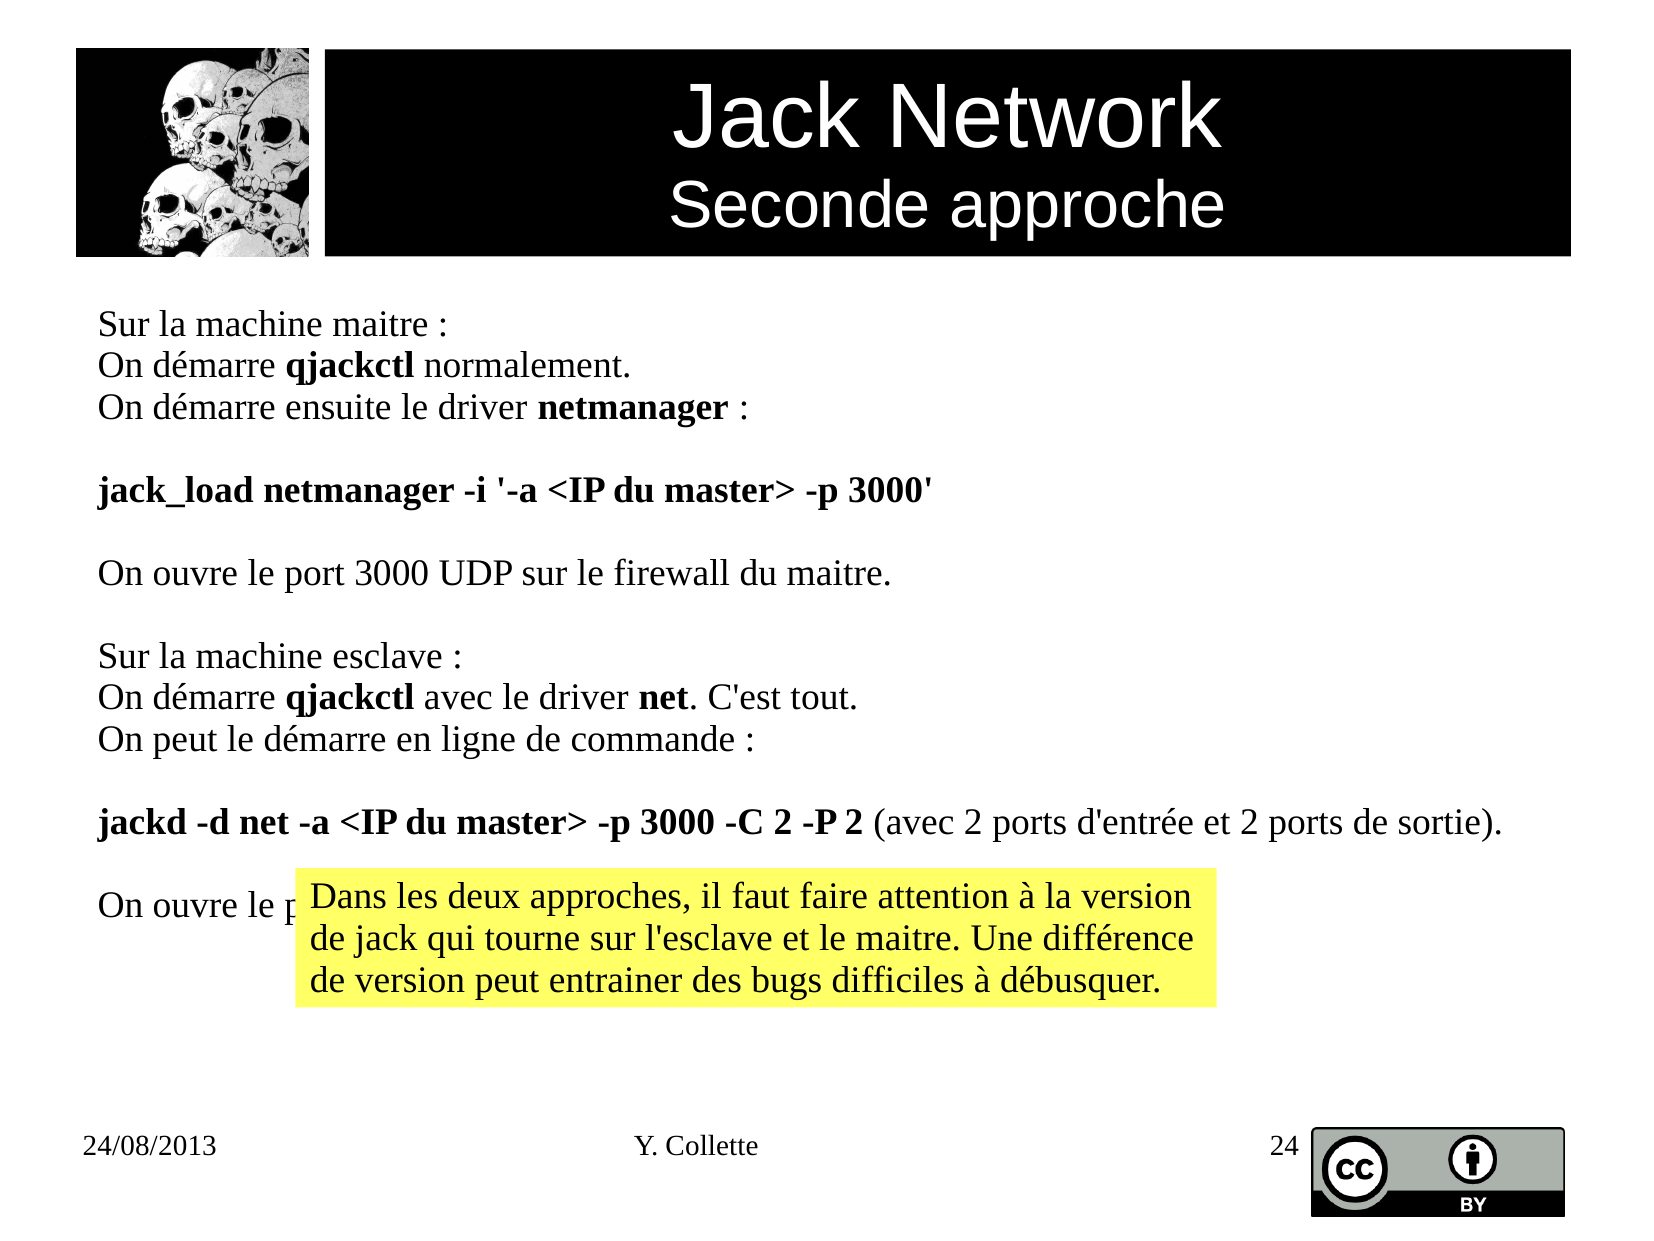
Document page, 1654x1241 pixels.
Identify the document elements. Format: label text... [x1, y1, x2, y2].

title Jack Network Seconde approche [324, 49, 1571, 257]
text_box Dans les deux approches, il faut faire attention à la version de jack qui tourne sur l'esclave et le maitre. Une différence de version peut entrainer des bugs difficiles à débusquer. [295, 868, 1217, 1008]
picture [1311, 1127, 1565, 1217]
picture [76, 48, 309, 257]
text_box Sur la machine maitre : On démarre qjackctl normalement. On démarre ensuite le driver netmanager : jack_load netmanager -i '-a <IP du master> -p 3000' On ouvre le port 3000 UDP sur le firewall du maitre. Sur la machine esclave : On démarre qjackctl avec le driver net. C'est tout. On peut le démarre en ligne de commande : jackd -d net -a <IP du master> -p 3000 -C 2 -P 2 (avec 2 ports d'entrée et 2 ports de sortie). On ouvre le port 3000 UDP sur le firewall de l'esclave. [82, 295, 1560, 933]
